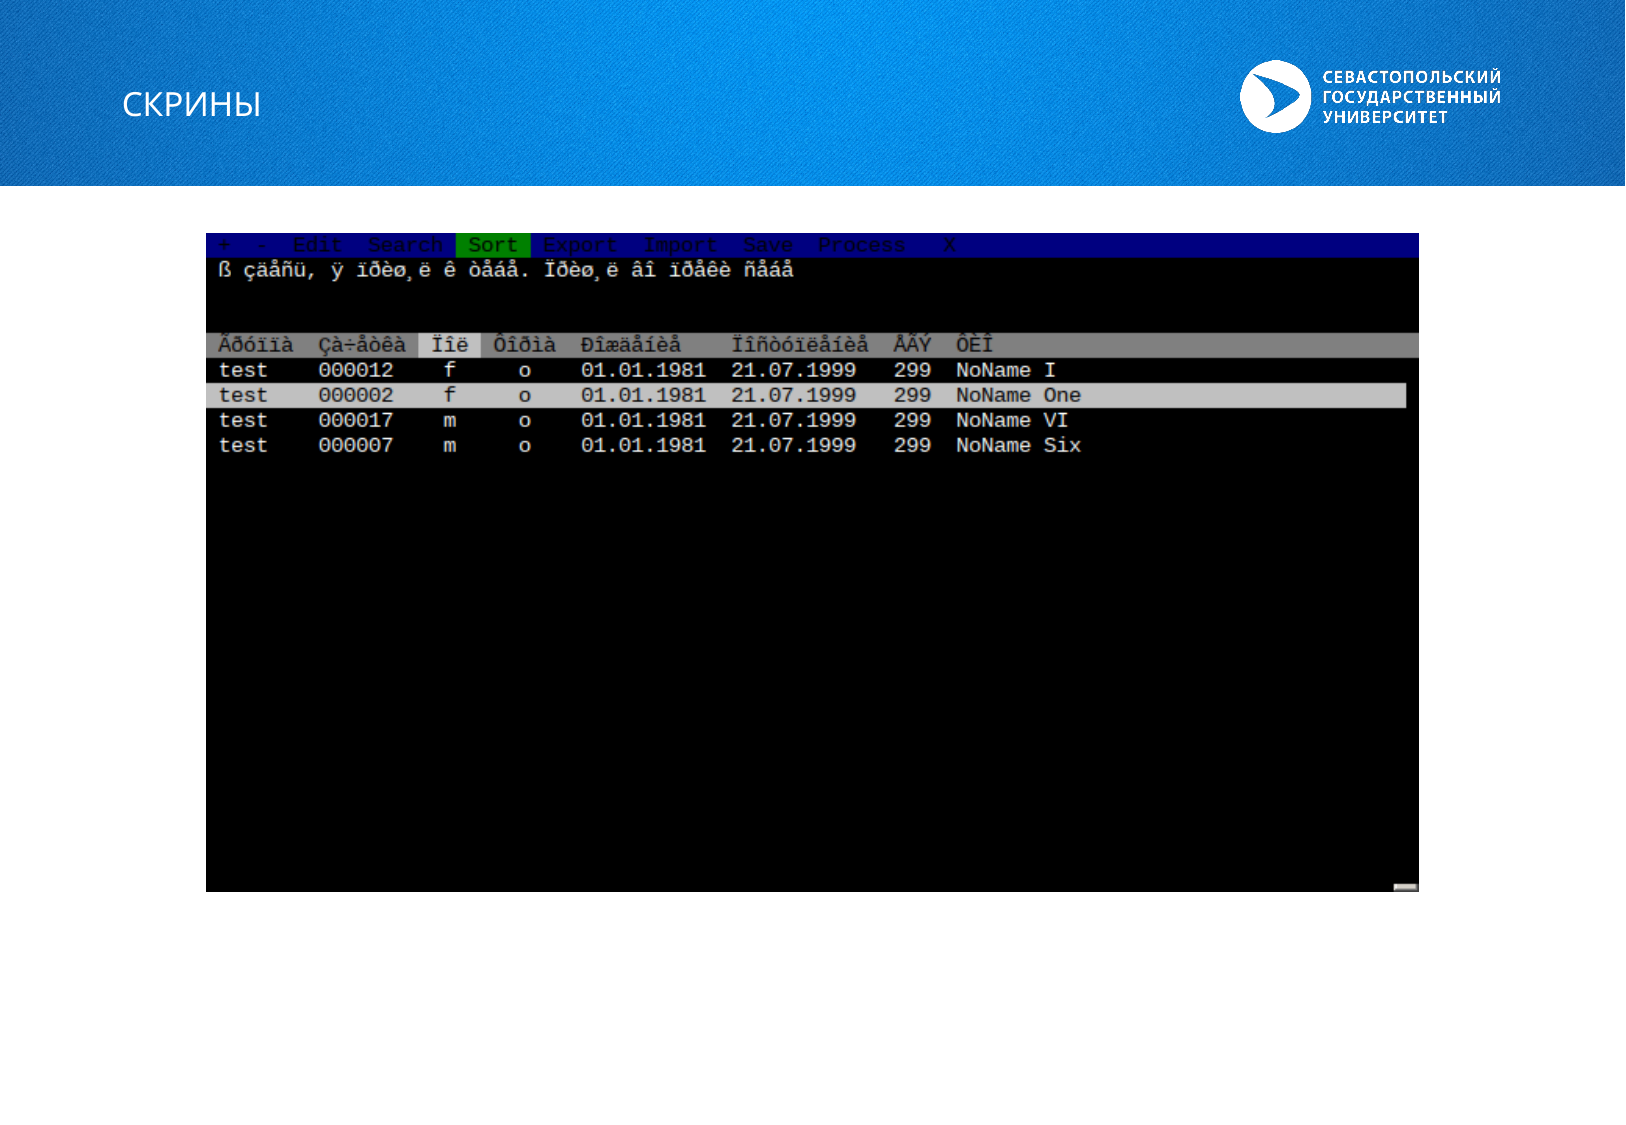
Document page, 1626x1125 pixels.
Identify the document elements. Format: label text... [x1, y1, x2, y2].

picture [206, 233, 1419, 892]
text_box СКРИНЫ [107, 80, 1012, 131]
picture [0, 0, 1625, 186]
